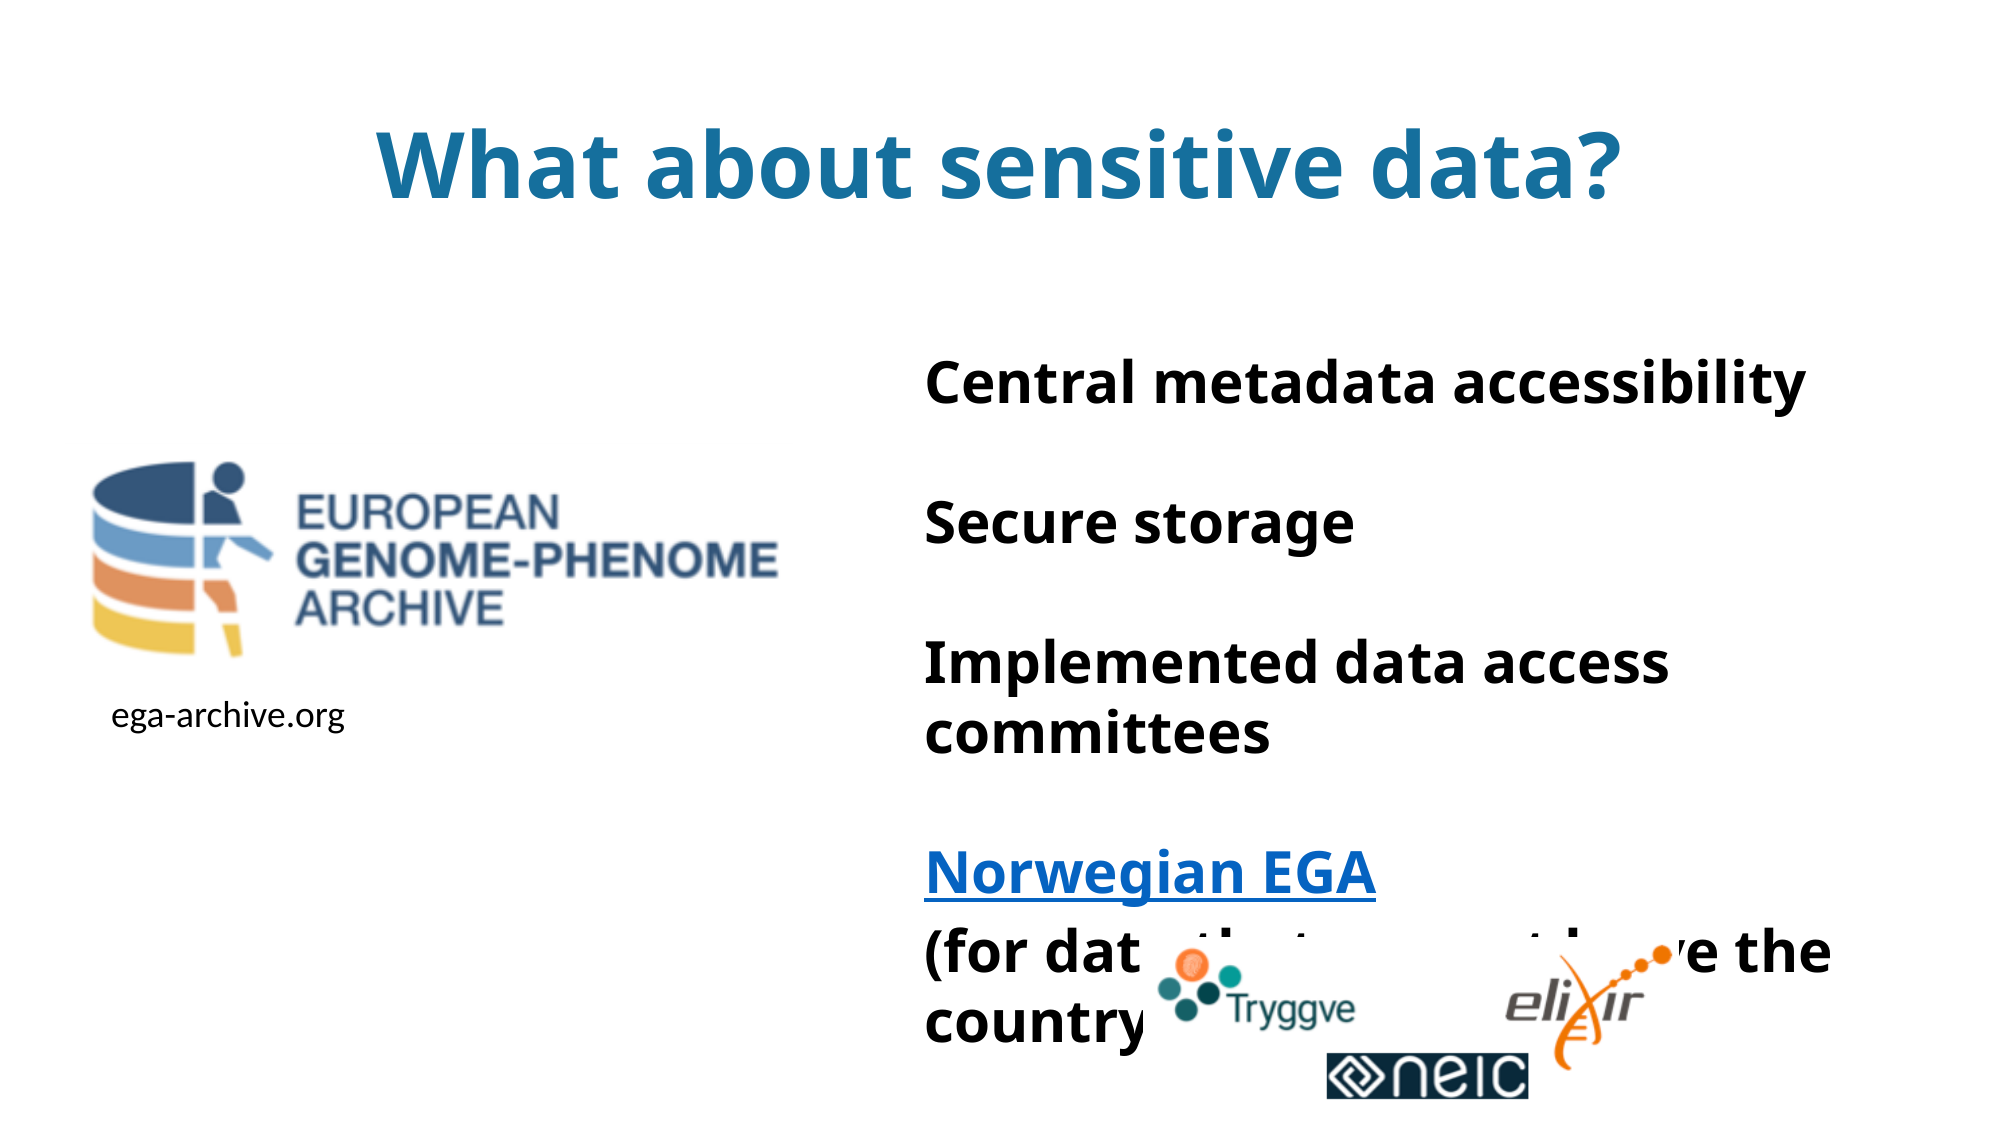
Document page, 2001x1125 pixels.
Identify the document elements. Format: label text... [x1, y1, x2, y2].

picture [65, 442, 793, 683]
picture [1143, 937, 1679, 1110]
title What about sensitive data? [137, 59, 1863, 278]
text_box ega-archive.org [96, 682, 364, 743]
text_box Central metadata accessibility Secure storage Implemented data access committees Norwegian EGA (for data that can not leave the country) [909, 337, 1962, 1107]
